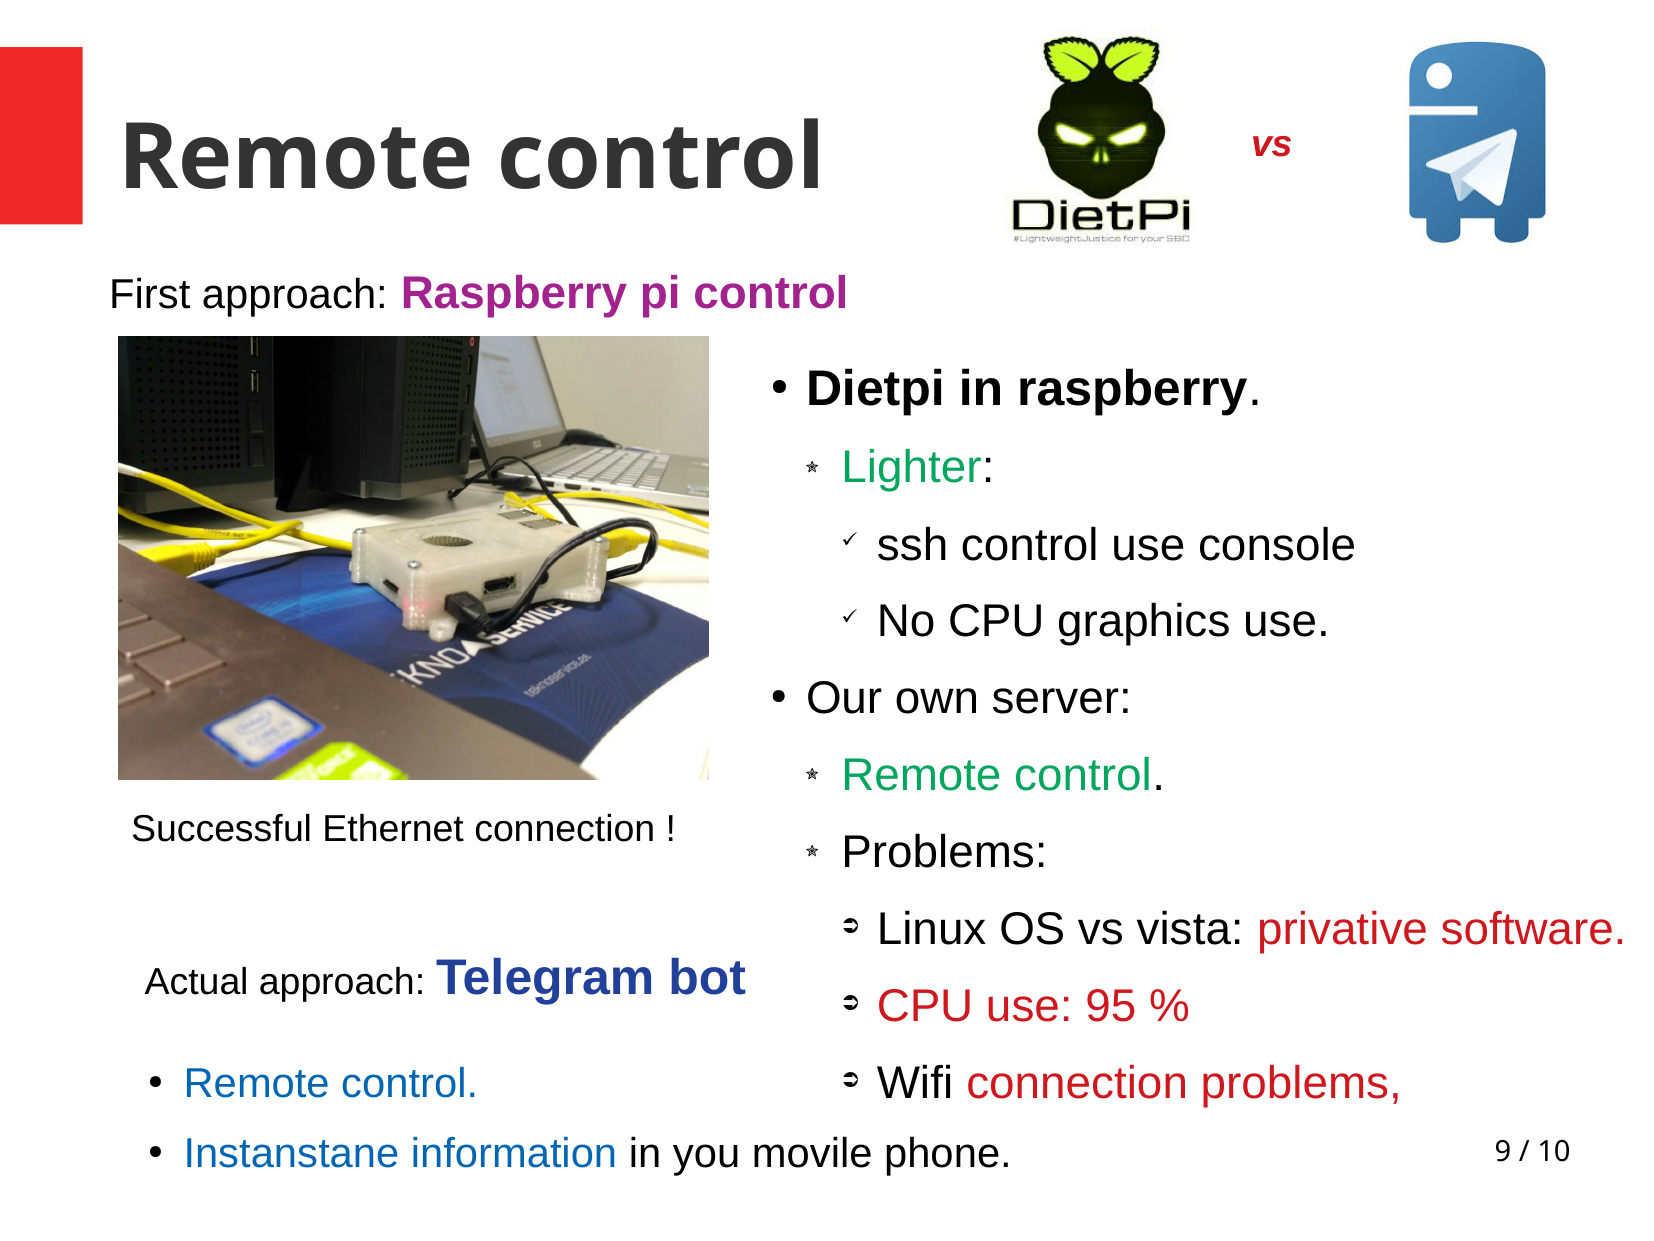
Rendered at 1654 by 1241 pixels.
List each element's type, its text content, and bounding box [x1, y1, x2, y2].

picture [1365, 29, 1590, 255]
text_box Remote control. Instanstane information in you movile phone. [133, 1029, 1347, 1162]
title Remote control [118, 49, 1571, 257]
picture [961, 29, 1241, 248]
text_box Dietpi in raspberry. Lighter: ssh control use console No CPU graphics use. Our own server: Remote control. Problems: Linux OS vs vista: privative software. CPU use: 95 % Wifi connection problems, [755, 324, 1654, 1034]
picture [118, 336, 709, 780]
text_box First approach: Raspberry pi control [94, 259, 957, 361]
text_box vs [1236, 115, 1331, 166]
text_box Successful Ethernet connection ! [116, 799, 755, 850]
text_box Actual approach: Telegram bot [129, 942, 804, 1004]
